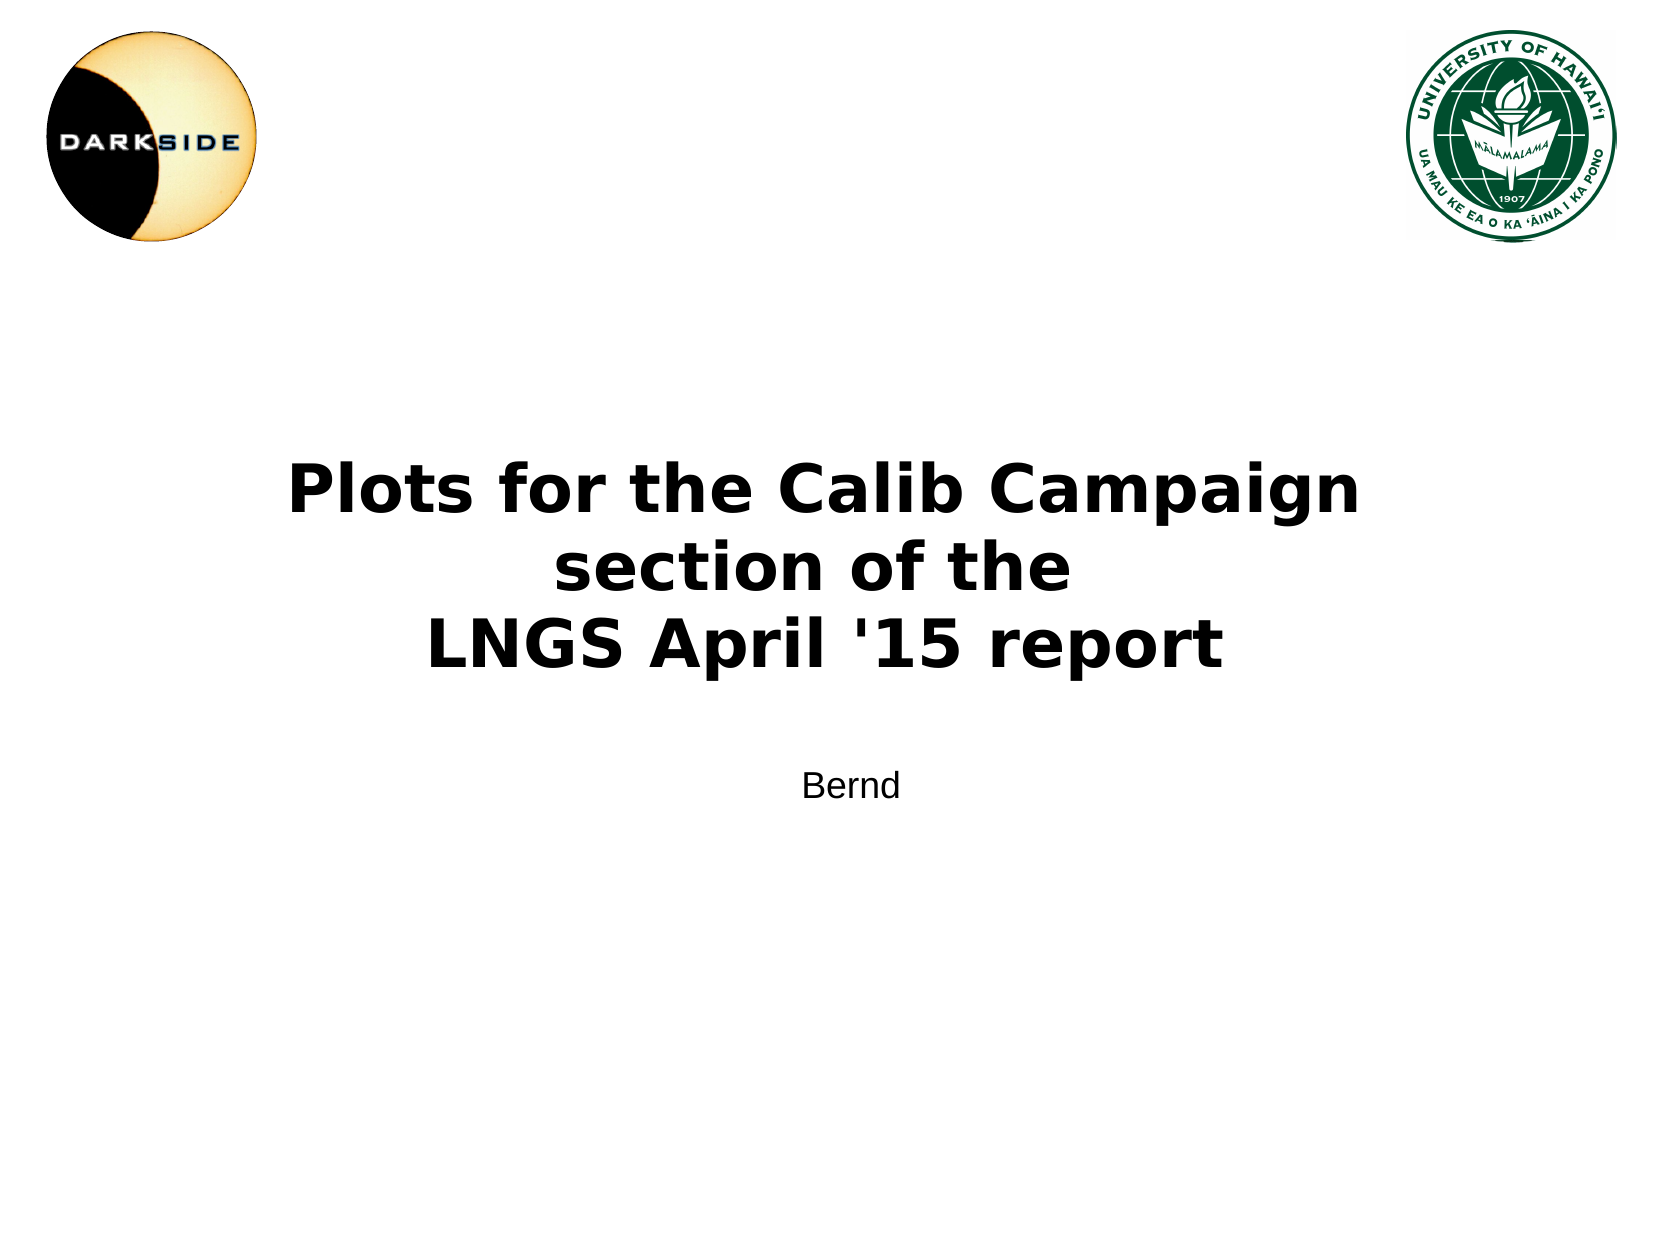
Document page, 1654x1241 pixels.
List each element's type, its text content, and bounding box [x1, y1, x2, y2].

text_box Bernd [649, 757, 1063, 815]
picture [46, 31, 257, 242]
text_box Plots for the Calib Campaign section of the LNGS April '15 report [271, 442, 1379, 692]
picture [1406, 30, 1617, 243]
